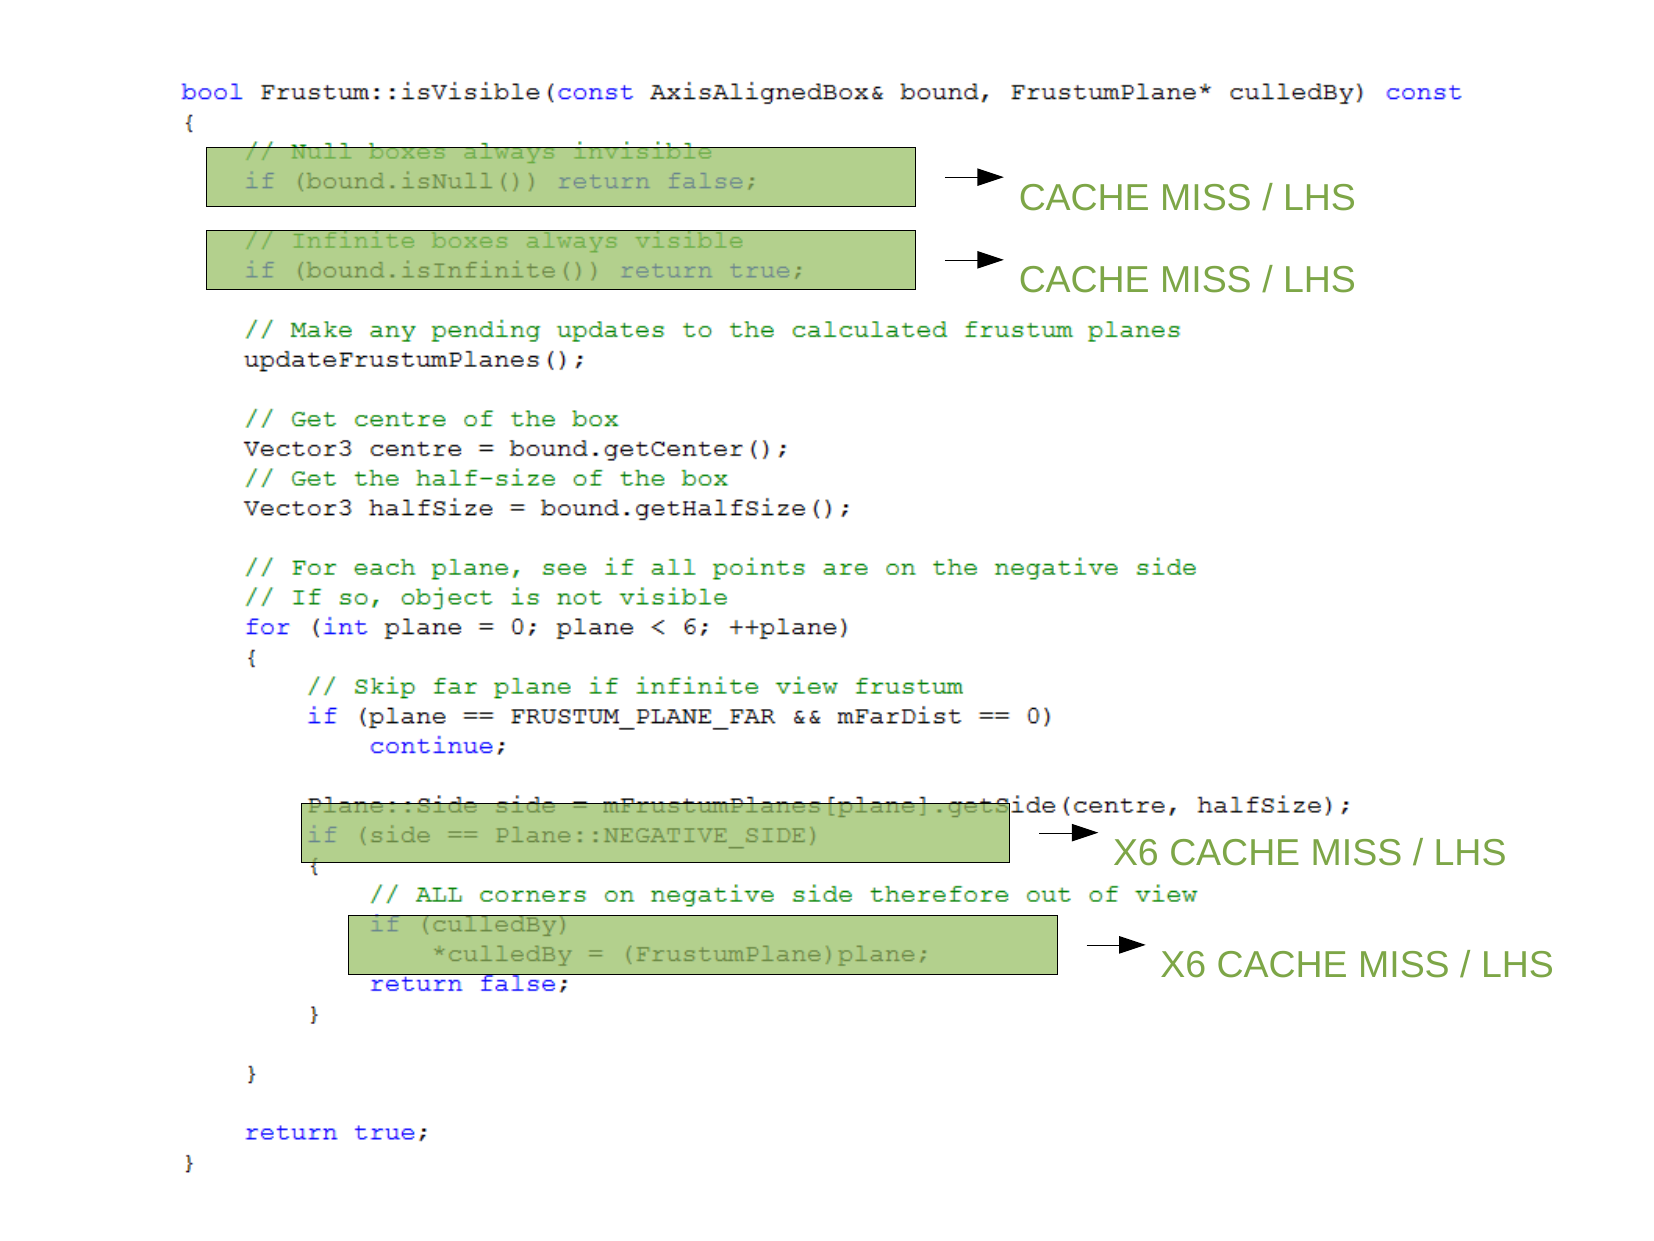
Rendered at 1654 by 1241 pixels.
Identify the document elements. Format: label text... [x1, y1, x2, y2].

text_box X6 CACHE MISS / LHS [1098, 803, 1536, 861]
text_box X6 CACHE MISS / LHS [1145, 915, 1595, 973]
text_box [348, 915, 1058, 975]
text_box [301, 803, 1010, 863]
text_box CACHE MISS / LHS [1003, 230, 1447, 288]
text_box [206, 147, 916, 207]
picture [177, 76, 1490, 1182]
text_box [206, 230, 916, 290]
text_box CACHE MISS / LHS [1003, 147, 1418, 205]
